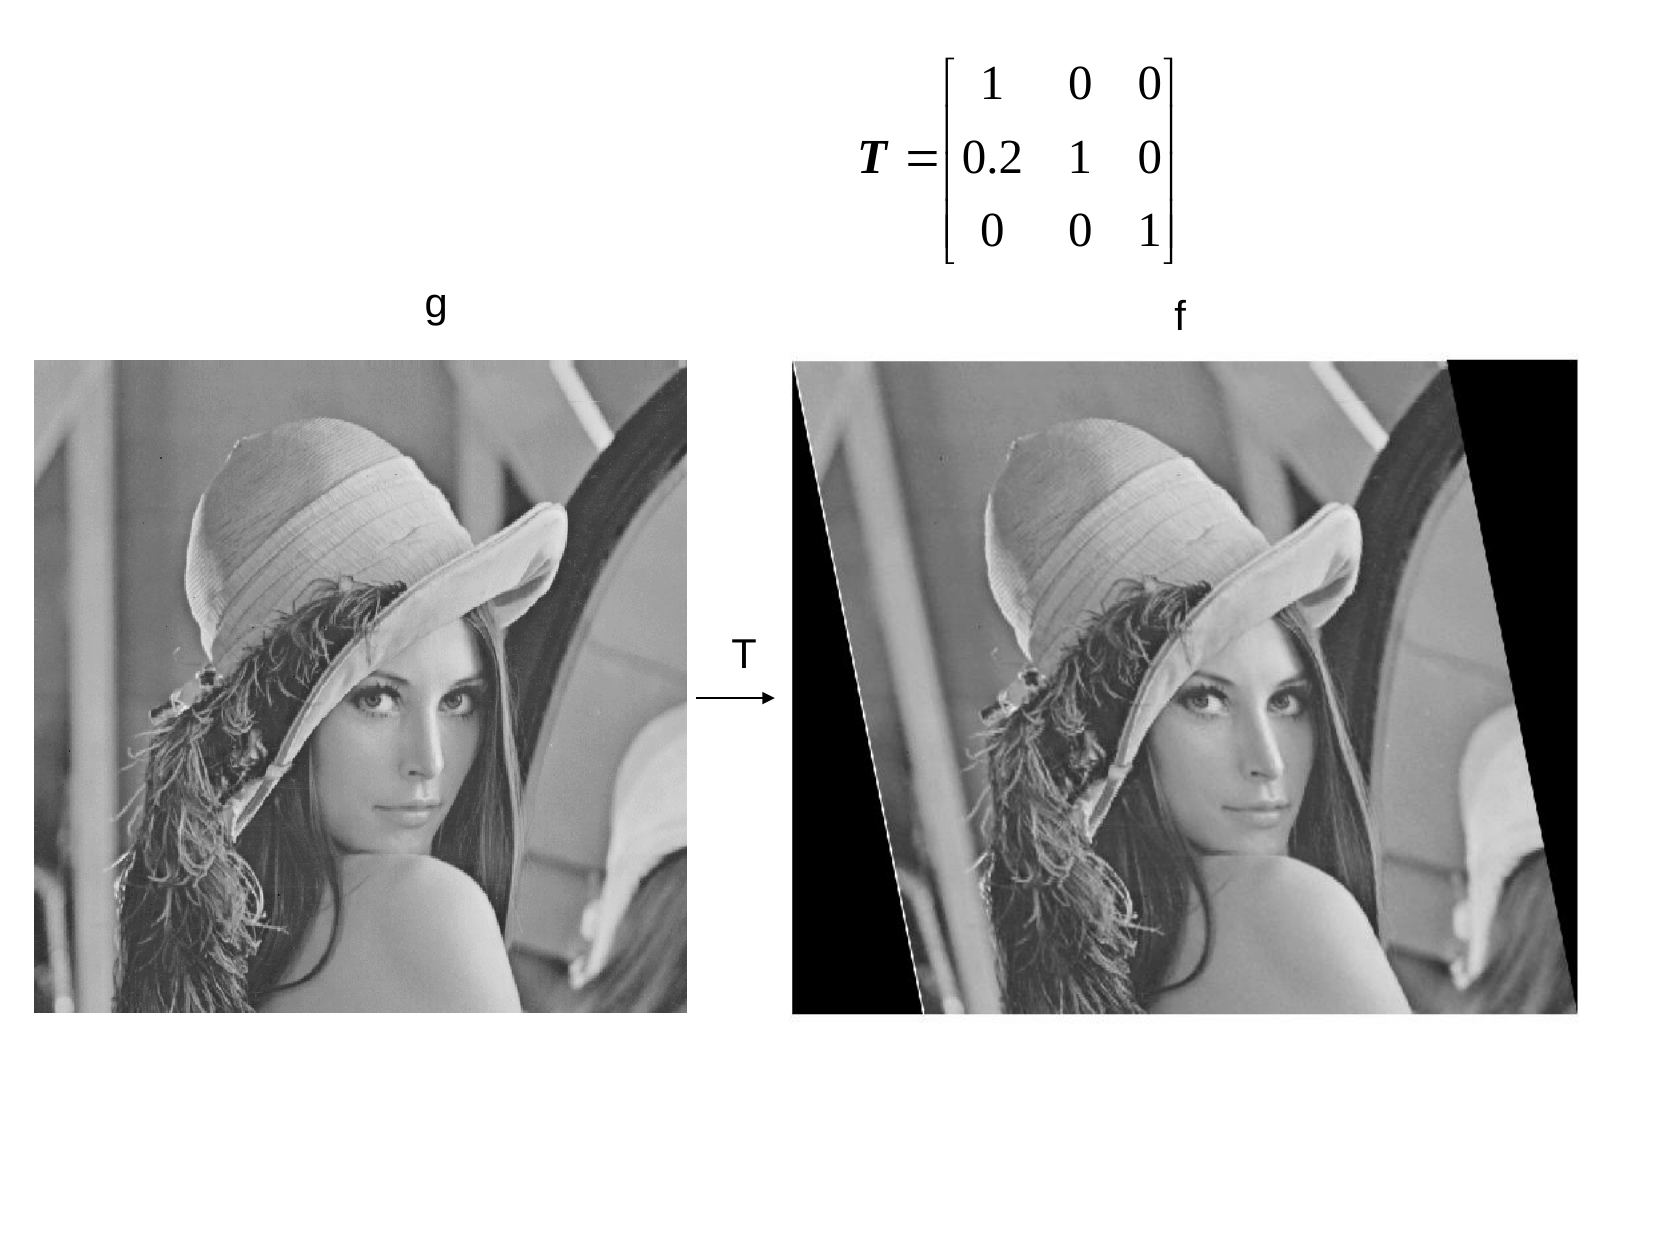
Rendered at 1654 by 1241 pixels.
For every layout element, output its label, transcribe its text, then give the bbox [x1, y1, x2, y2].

text_box g [394, 268, 463, 334]
text_box f [1144, 280, 1201, 347]
picture [32, 320, 1654, 1089]
text_box T [701, 619, 772, 685]
chart [852, 47, 1192, 276]
